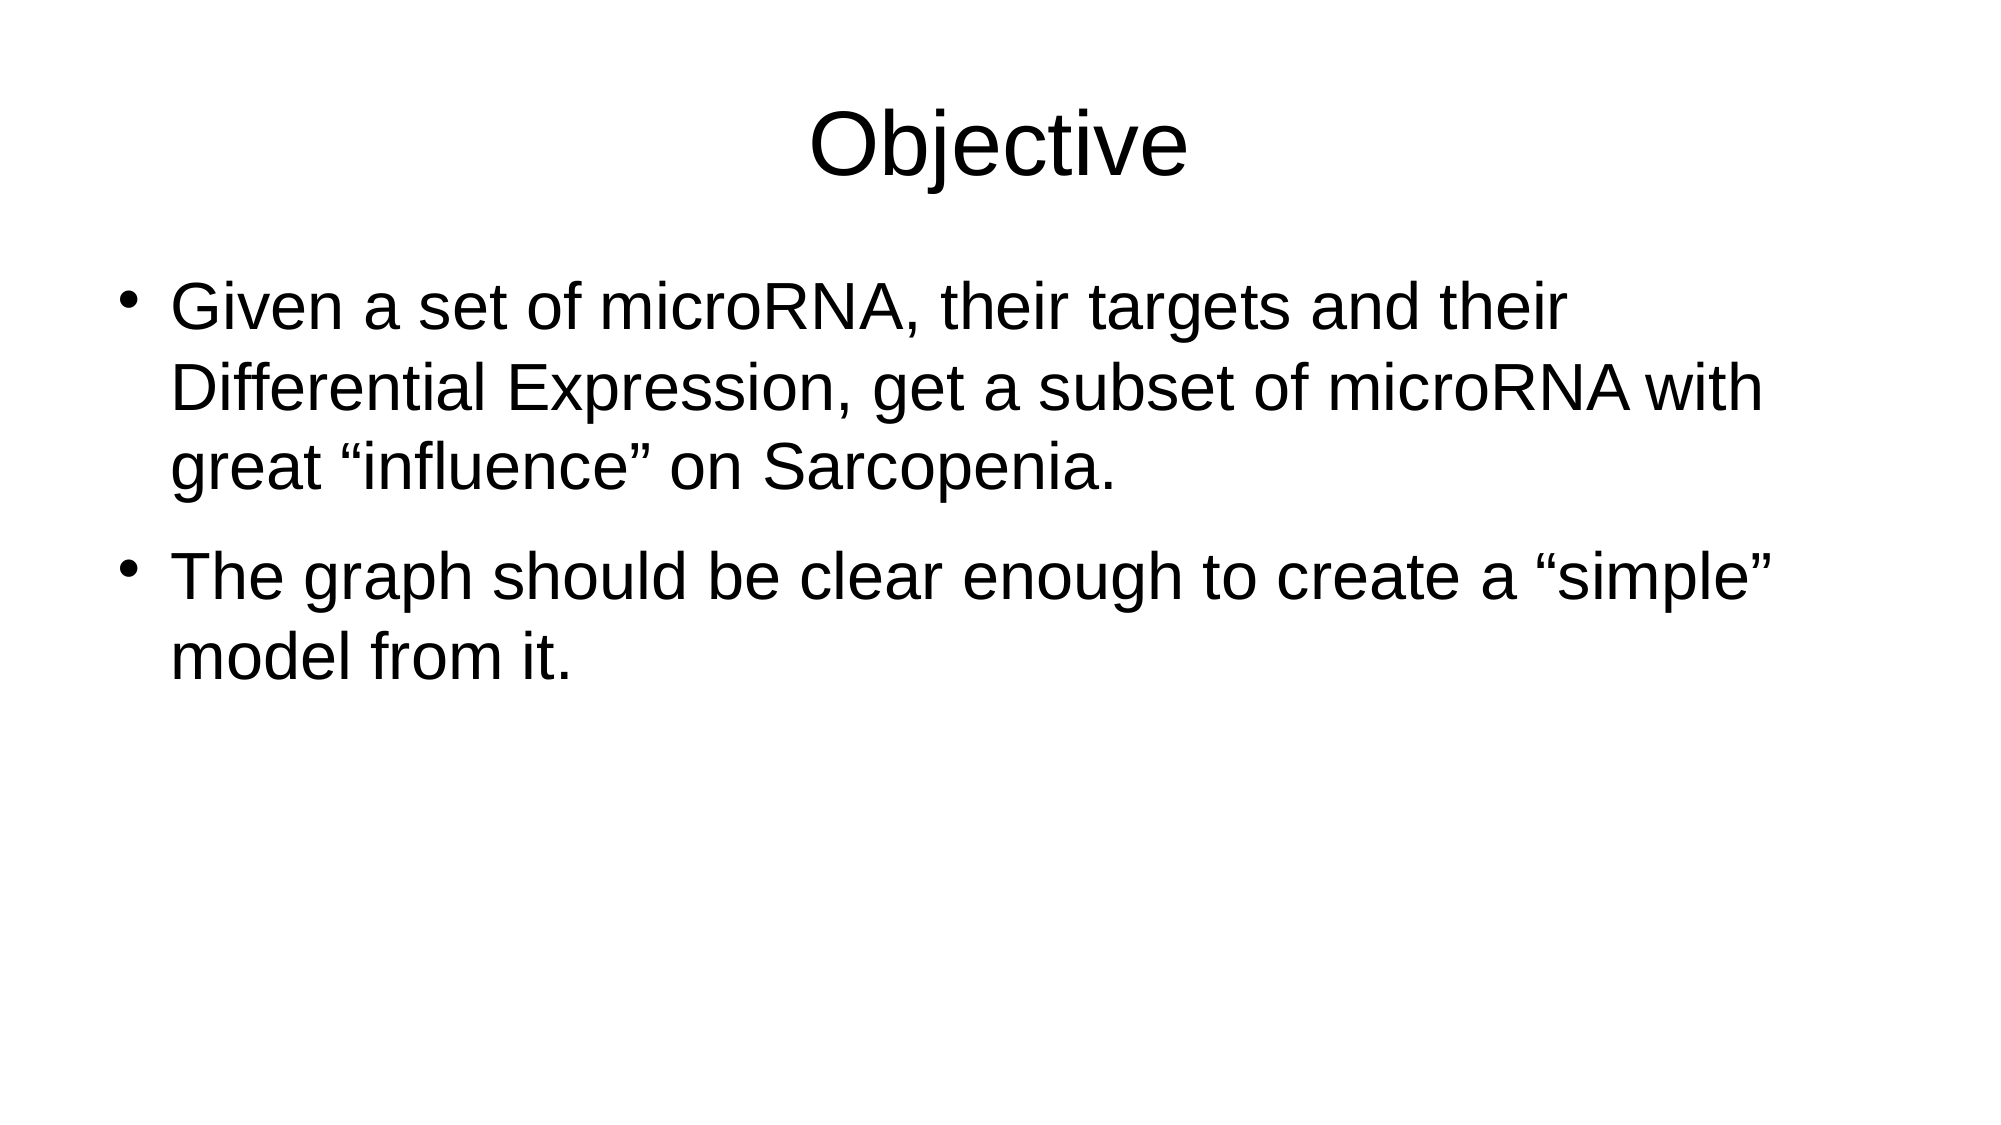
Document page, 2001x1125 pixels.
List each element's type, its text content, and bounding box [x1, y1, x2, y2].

text_box Objective [99, 44, 1900, 233]
text_box Given a set of microRNA, their targets and their Differential Expression, get a subset of microRNA with great “influence” on Sarcopenia. The graph should be clear enough to create a “simple” model from it. [99, 263, 1900, 916]
